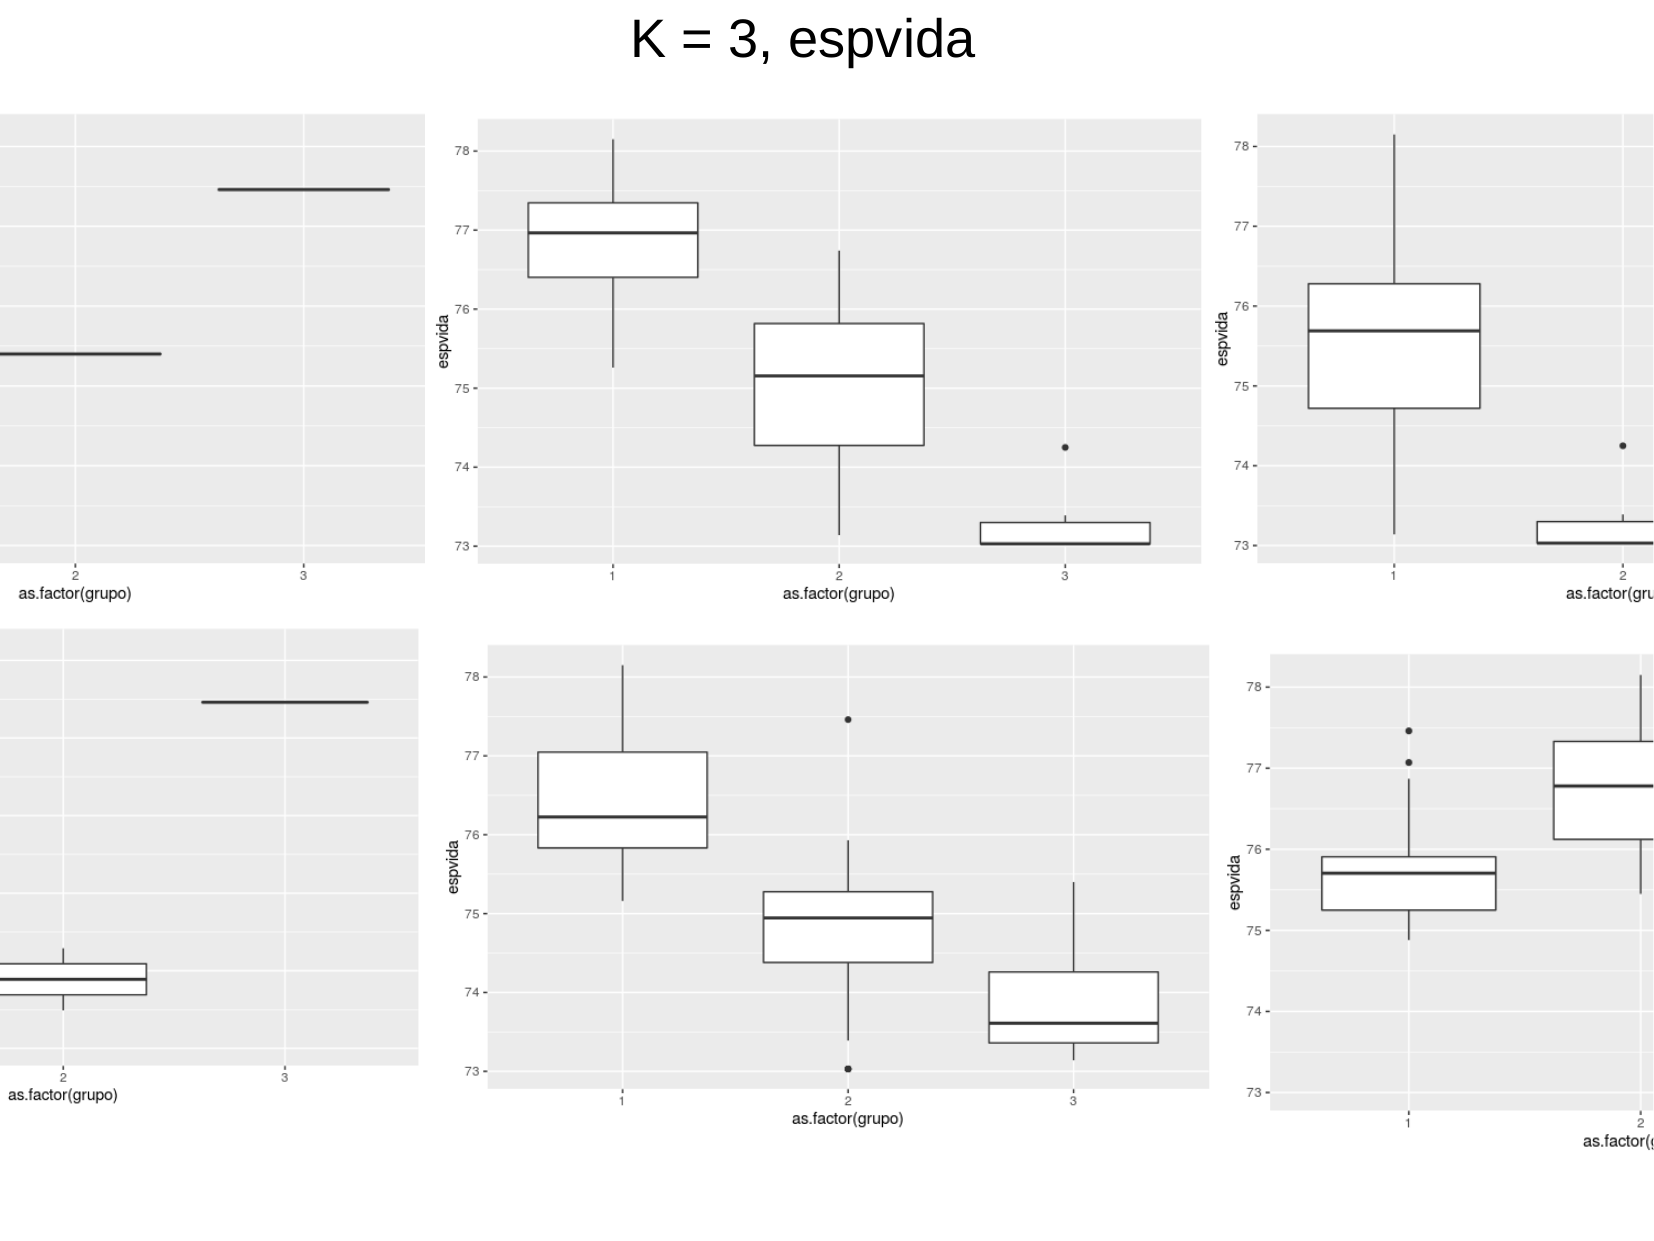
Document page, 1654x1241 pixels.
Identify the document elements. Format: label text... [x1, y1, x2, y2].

picture [0, 621, 426, 1111]
picture [435, 637, 1654, 1158]
picture [0, 106, 1654, 610]
title K = 3, espvida [59, 0, 1548, 111]
